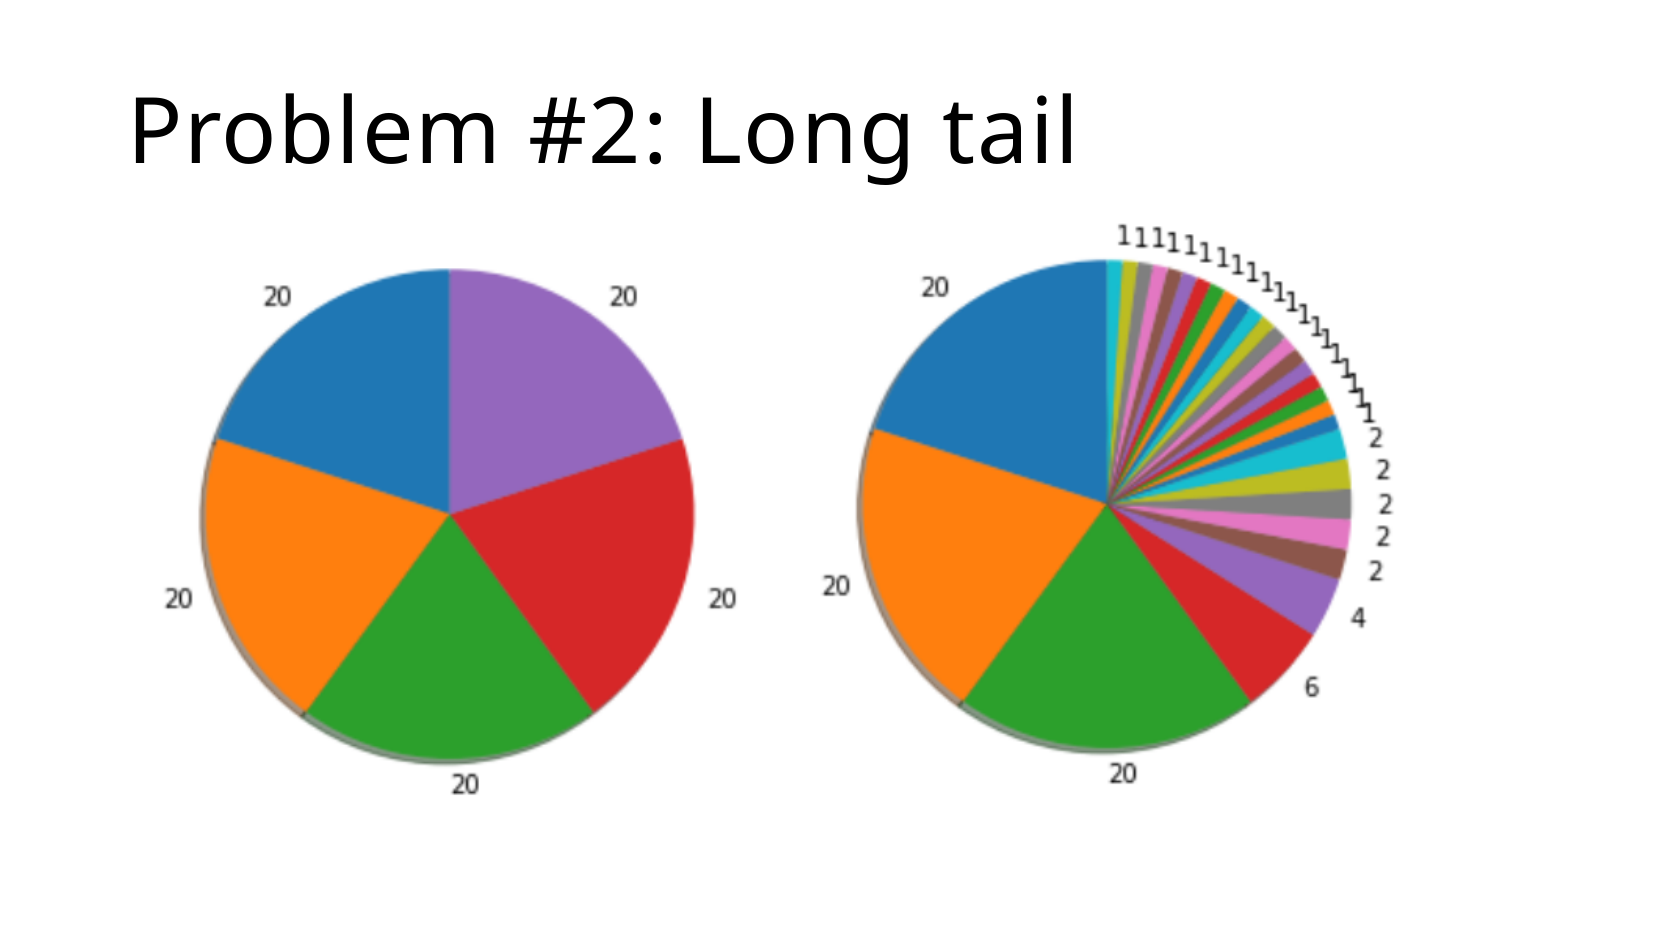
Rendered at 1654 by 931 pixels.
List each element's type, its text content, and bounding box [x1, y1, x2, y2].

title Problem #2: Long tail [127, 69, 1654, 187]
picture [144, 197, 1438, 817]
